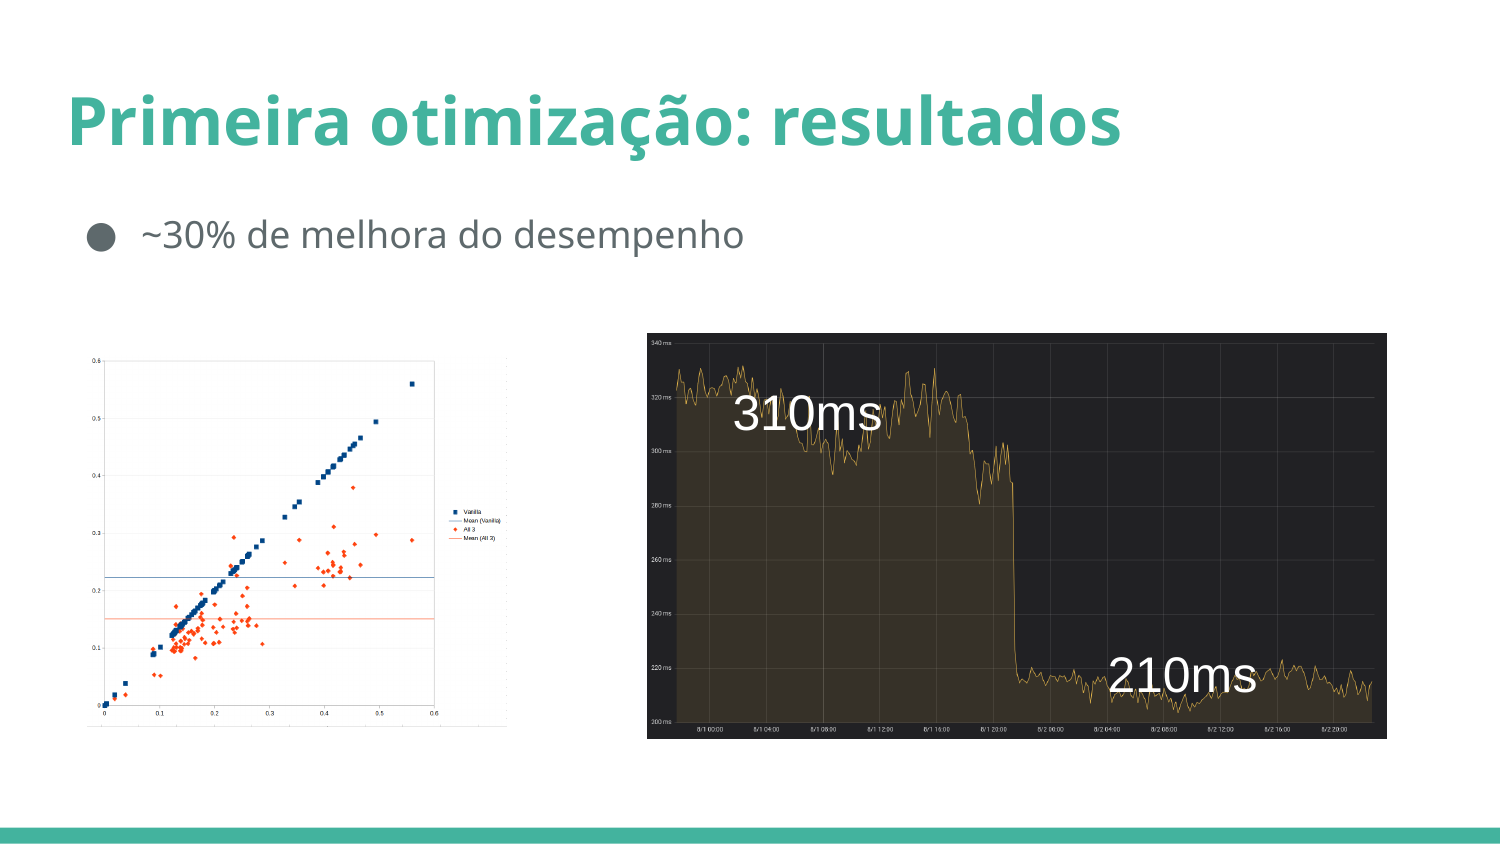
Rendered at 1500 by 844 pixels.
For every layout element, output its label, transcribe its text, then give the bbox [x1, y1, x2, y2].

text_box 210ms [1092, 627, 1281, 714]
list ~30% de melhora do desempenho [51, 189, 1449, 334]
picture [87, 355, 507, 727]
title Primeira otimização: resultados [51, 64, 1449, 167]
text_box 310ms [717, 365, 906, 452]
picture [647, 333, 1387, 739]
